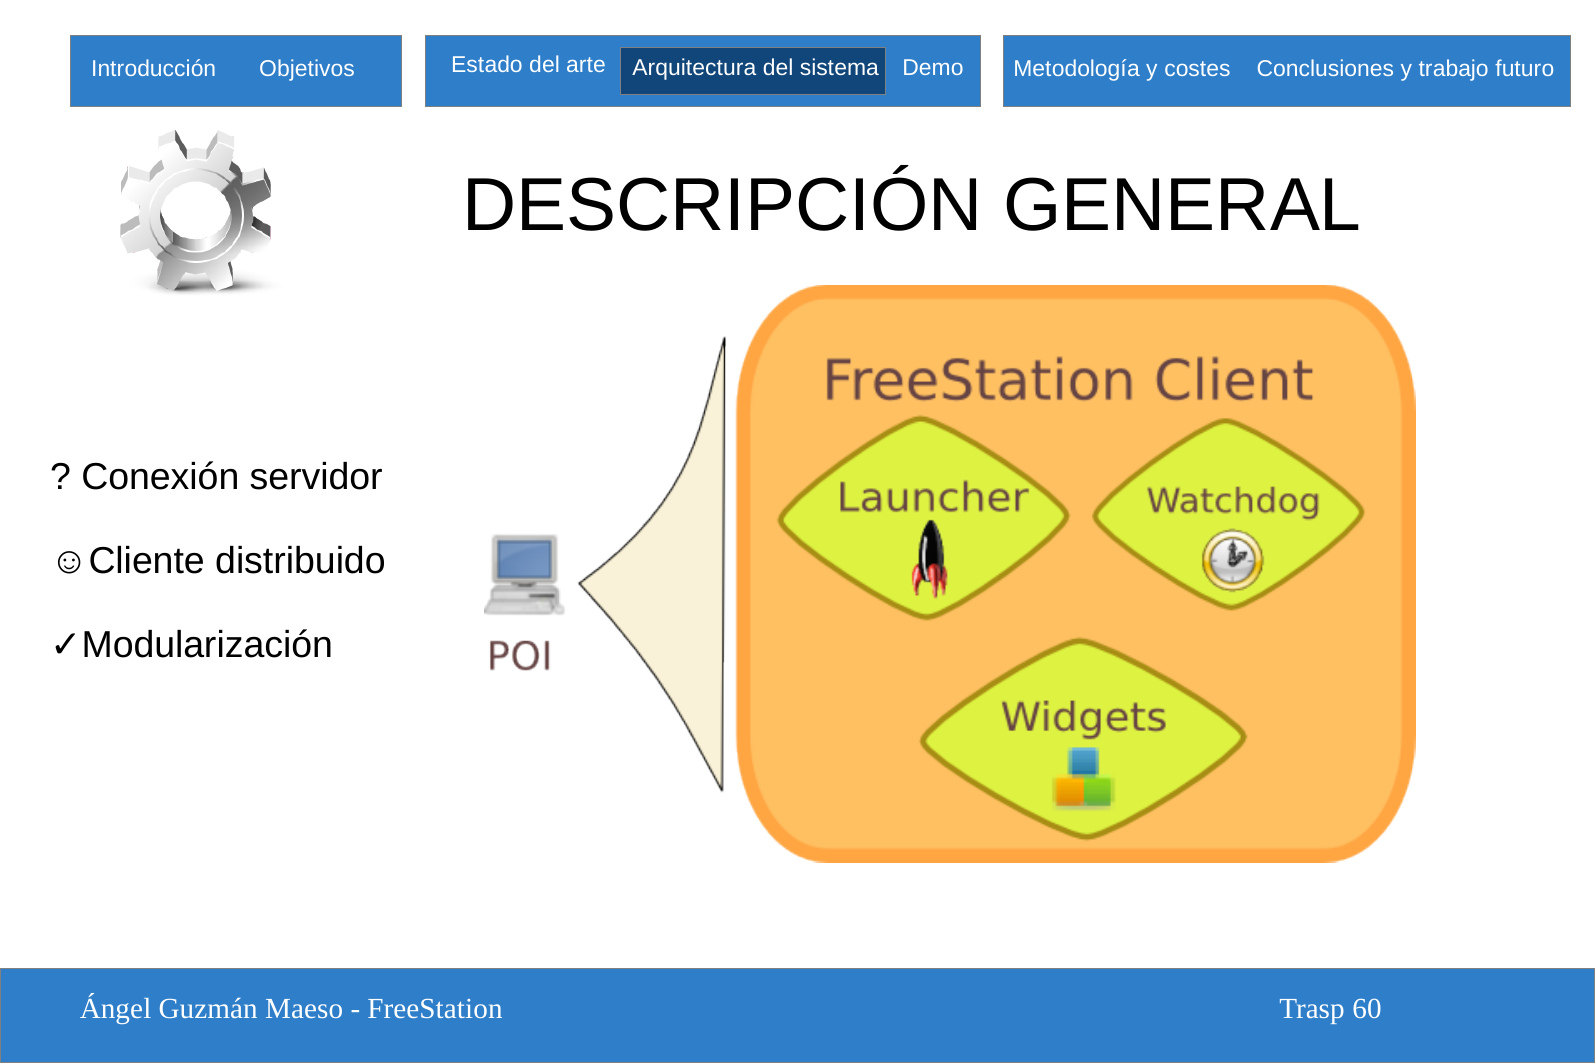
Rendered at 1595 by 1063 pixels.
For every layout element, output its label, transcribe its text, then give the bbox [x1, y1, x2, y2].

text_box ? Conexión servidor ☺Cliente distribuido ✓Modularización [35, 448, 417, 674]
text_box [1003, 101, 1571, 107]
picture [82, 100, 308, 325]
text_box [70, 35, 402, 107]
title DESCRIPCIÓN GENERAL [308, 148, 1595, 260]
title Metodología y costes [981, 36, 1228, 101]
title Demo [868, 47, 999, 88]
text_box [70, 101, 82, 107]
text_box [425, 88, 981, 107]
title Arquitectura del sistema [625, 41, 886, 94]
title Introducción [64, 36, 243, 101]
picture [484, 285, 1416, 863]
title Objetivos [243, 36, 384, 101]
title Conclusiones y trabajo futuro [1228, 36, 1583, 101]
text_box [425, 35, 981, 47]
title Estado del arte [413, 41, 644, 89]
